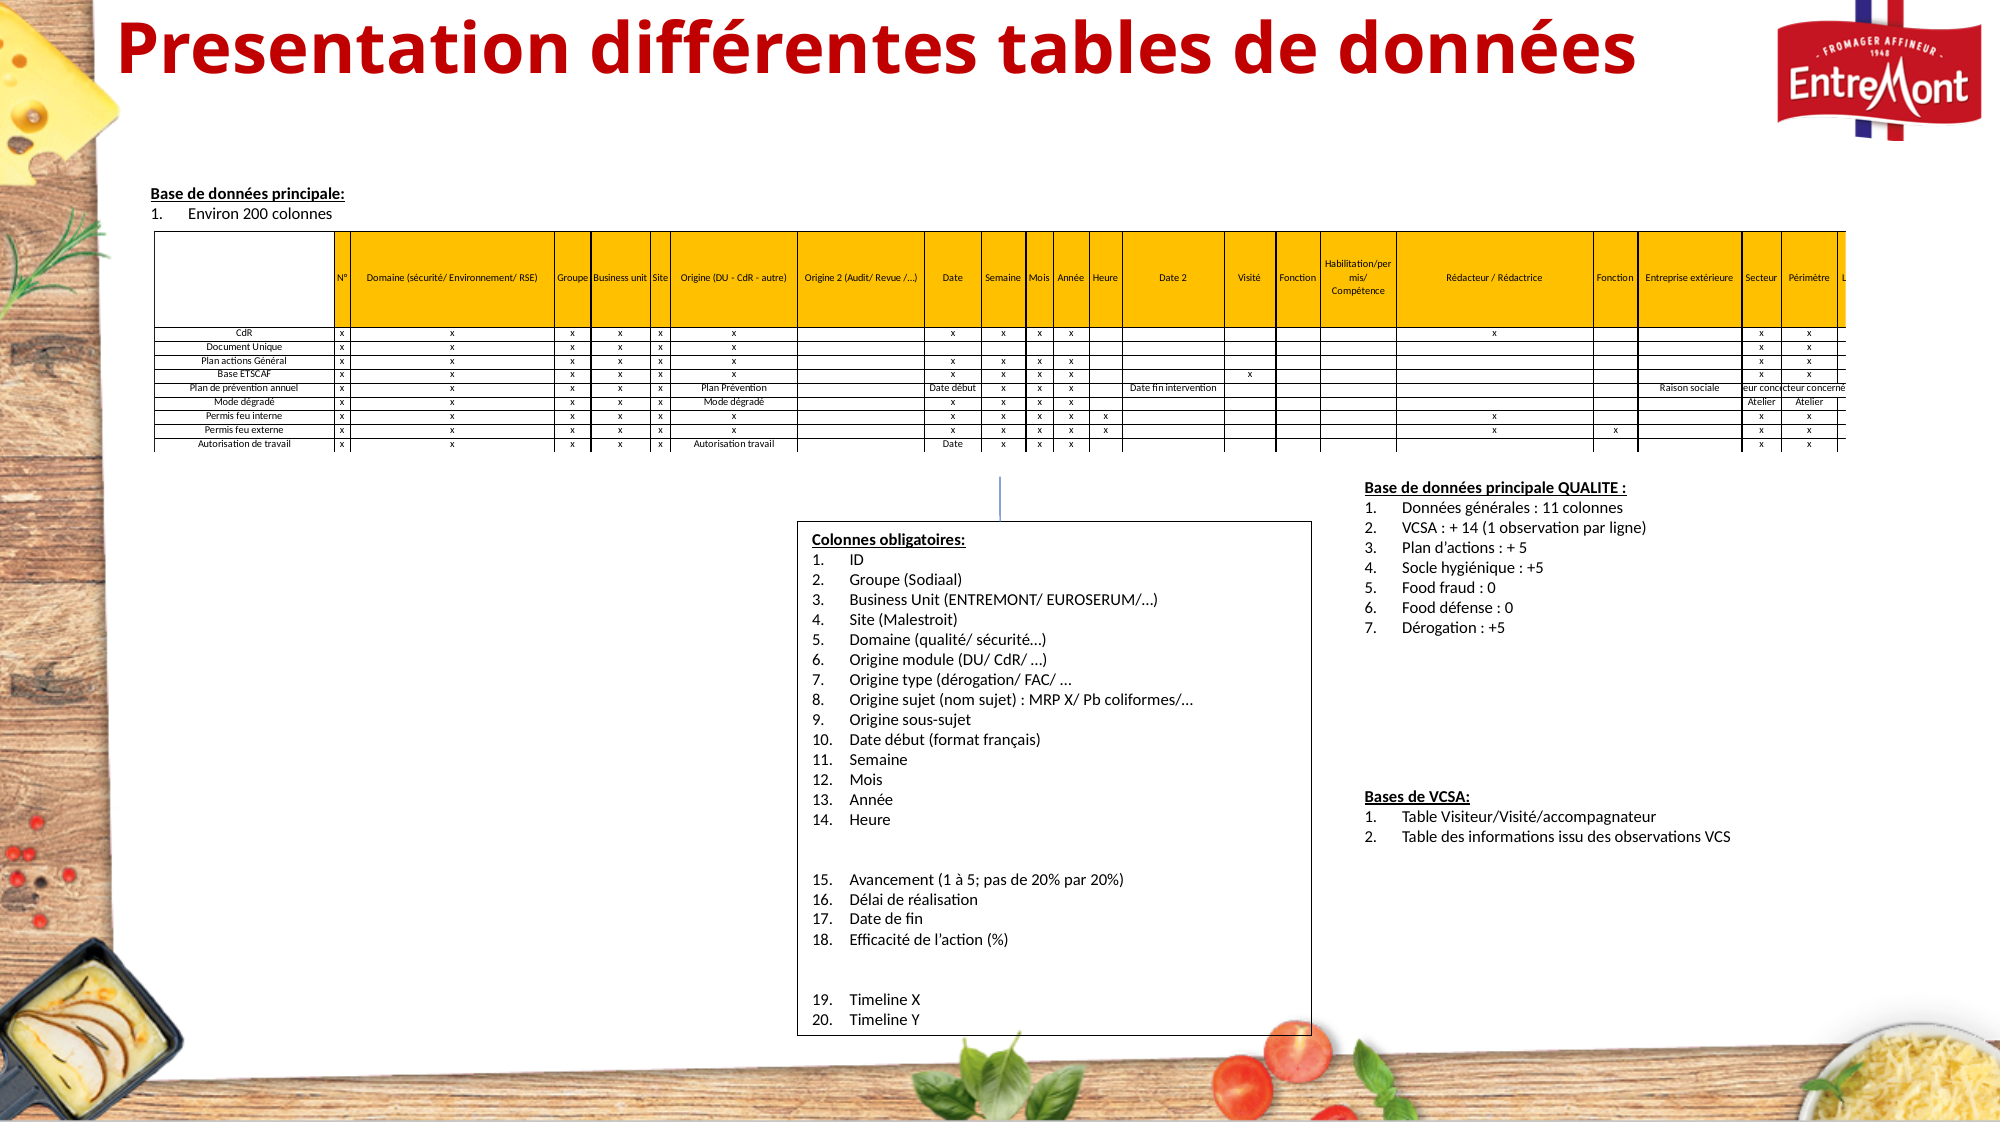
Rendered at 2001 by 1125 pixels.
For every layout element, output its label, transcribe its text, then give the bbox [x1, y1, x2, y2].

text_box Bases de VCSA: Table Visiteur/Visité/accompagnateur Table des informations issu des observations VCS [1349, 778, 1865, 853]
text_box Base de données principale QUALITE : Données générales : 11 colonnes VCSA : + 14 (1 observation par ligne) Plan d’actions : + 5 Socle hygiénique : +5 Food fraud : 0 Food défense : 0 Dérogation : +5 [1349, 469, 1865, 685]
text_box Presentation différentes tables de données [100, 5, 1688, 109]
text_box Colonnes obligatoires: ID Groupe (Sodiaal) Business Unit (ENTREMONT/ EUROSERUM/…) Site (Malestroit) Domaine (qualité/ sécurité…) Origine module (DU/ CdR/ …) Origine type (dérogation/ FAC/ … Origine sujet (nom sujet) : MRP X/ Pb coliformes/… Origine sous-sujet Date début (format français) Semaine Mois Année Heure Avancement (1 à 5; pas de 20% par 20%) Délai de réalisation Date de fin Efficacité de l’action (%) Timeline X Timeline Y [797, 521, 1312, 1036]
picture [0, 0, 2000, 1122]
text_box Base de données principale: Environ 200 colonnes [135, 175, 651, 230]
